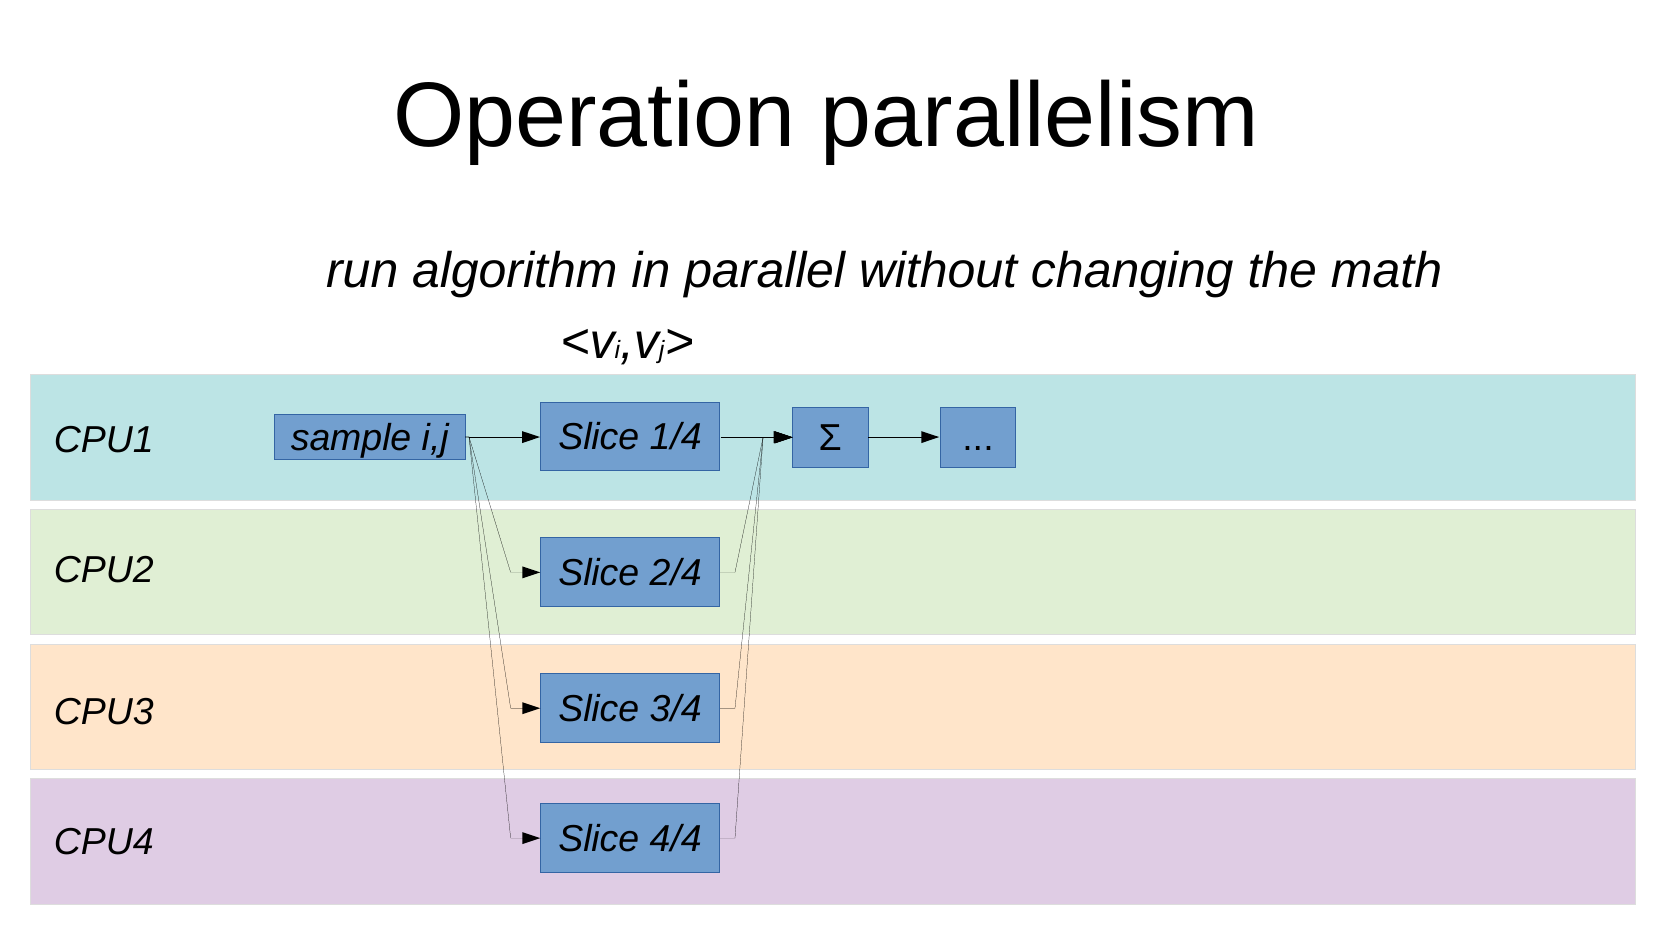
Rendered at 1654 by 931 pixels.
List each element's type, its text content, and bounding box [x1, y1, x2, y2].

text_box sample i,j [274, 414, 466, 460]
text_box [30, 374, 1636, 501]
text_box [30, 644, 503, 770]
text_box [502, 644, 741, 708]
text_box [750, 509, 1636, 635]
text_box Slice 3/4 [540, 673, 720, 743]
text_box Slice 2/4 [540, 537, 720, 607]
text_box [743, 509, 757, 635]
text_box Slice 4/4 [540, 803, 720, 873]
text_box [492, 509, 747, 572]
text_box [472, 451, 488, 501]
text_box CPU4 [39, 813, 190, 871]
text_box [477, 509, 499, 635]
text_box Σ [792, 407, 869, 468]
text_box [491, 644, 748, 770]
title Operation parallelism [82, 37, 1571, 193]
text_box Slice 1/4 [540, 402, 720, 471]
text_box [505, 778, 738, 838]
text_box ... [940, 407, 1016, 468]
text_box CPU2 [39, 541, 190, 599]
text_box CPU1 [39, 411, 190, 469]
text_box [470, 438, 762, 501]
text_box [481, 509, 755, 635]
text_box <vi,vj> [545, 306, 709, 377]
text_box [751, 458, 760, 501]
text_box run algorithm in parallel without changing the math [311, 234, 1510, 362]
text_box [30, 509, 489, 635]
text_box [740, 644, 1636, 770]
text_box [474, 477, 478, 501]
text_box CPU3 [39, 683, 190, 741]
text_box [30, 778, 1636, 905]
